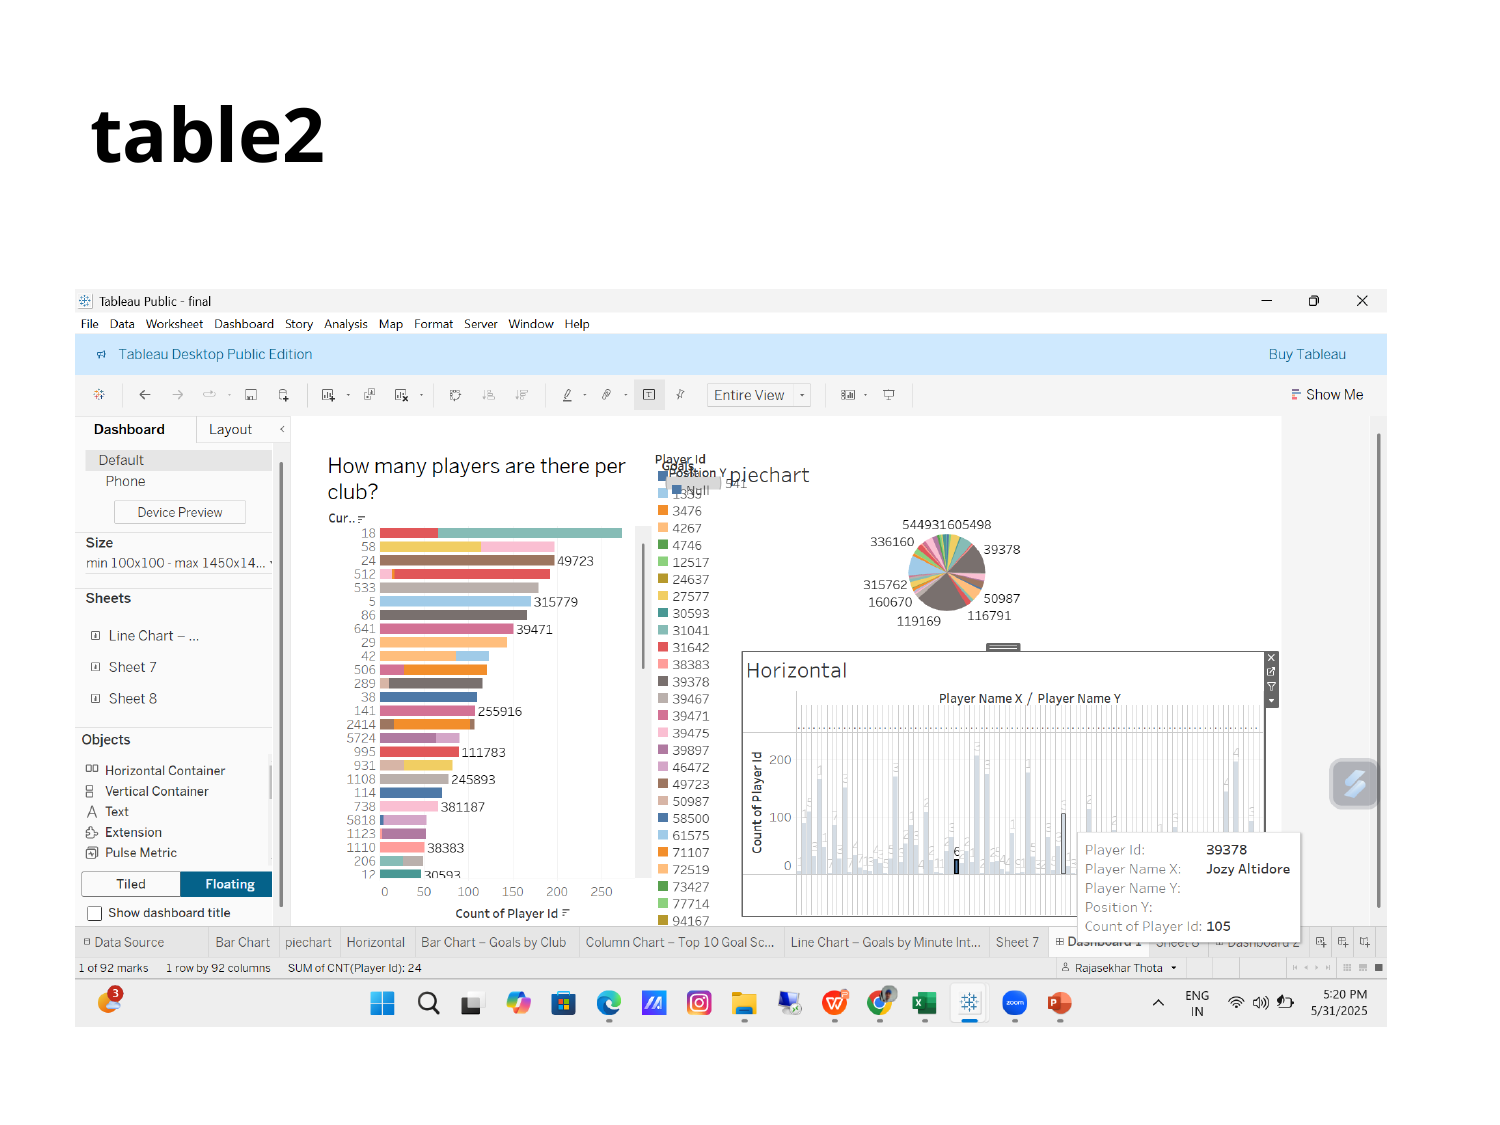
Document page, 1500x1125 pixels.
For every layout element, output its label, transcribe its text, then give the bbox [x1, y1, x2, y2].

title table2 [75, 90, 1387, 276]
picture [75, 289, 1387, 1027]
